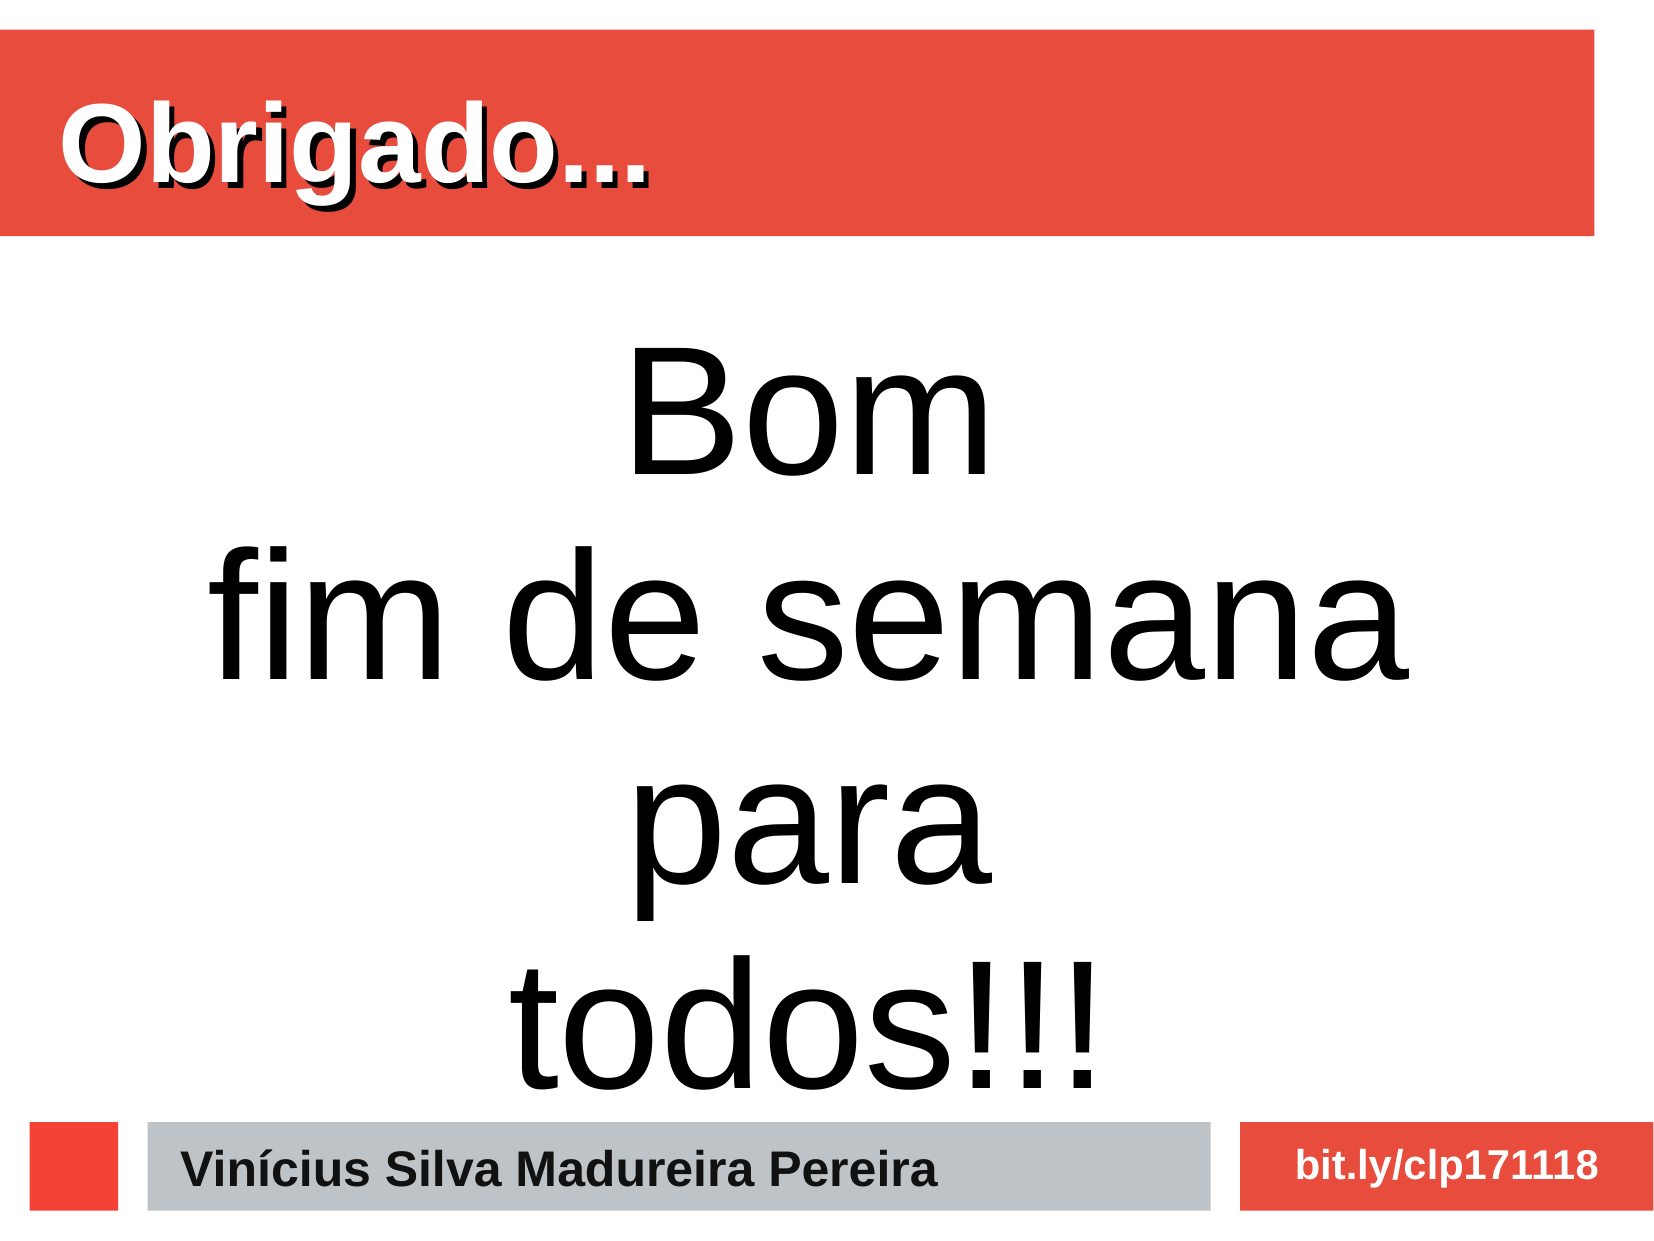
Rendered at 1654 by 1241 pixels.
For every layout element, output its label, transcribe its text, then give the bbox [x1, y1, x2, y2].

text_box Vinícius Silva Madureira Pereira [165, 1133, 1170, 1205]
title Obrigado... [59, 59, 1595, 207]
text_box bit.ly/clp171118 [1228, 1133, 1654, 1205]
text_box Bom fim de semana para todos!!! [70, 301, 1548, 1135]
